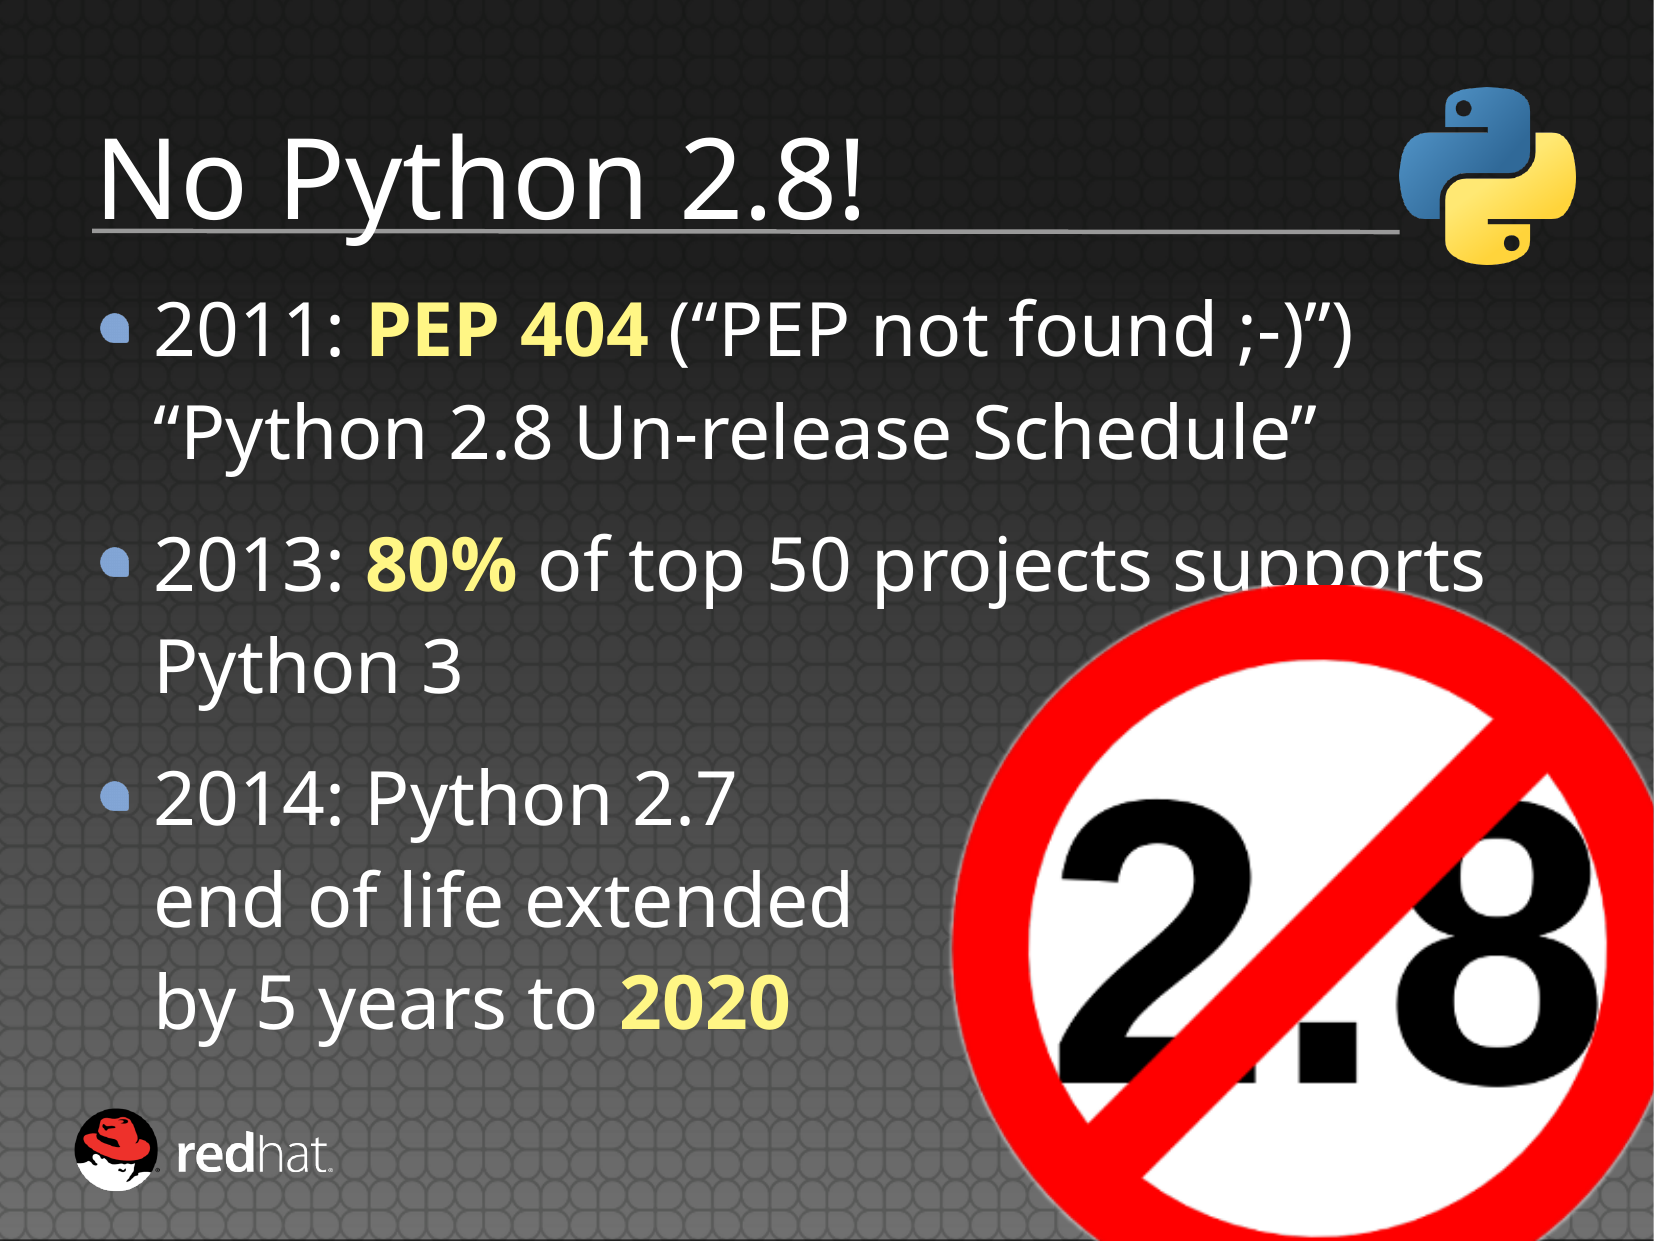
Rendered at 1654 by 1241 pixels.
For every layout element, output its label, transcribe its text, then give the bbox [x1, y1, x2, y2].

picture [0, 0, 1654, 1241]
list 2011: PEP 404 (“PEP not found ;-)”) “Python 2.8 Un-release Schedule” 2013: 80% of top 50 projects supports Python 3 2014: Python 2.7 end of life extended by 5 years to 2020 [82, 276, 1571, 1034]
title No Python 2.8! [94, 100, 1426, 251]
